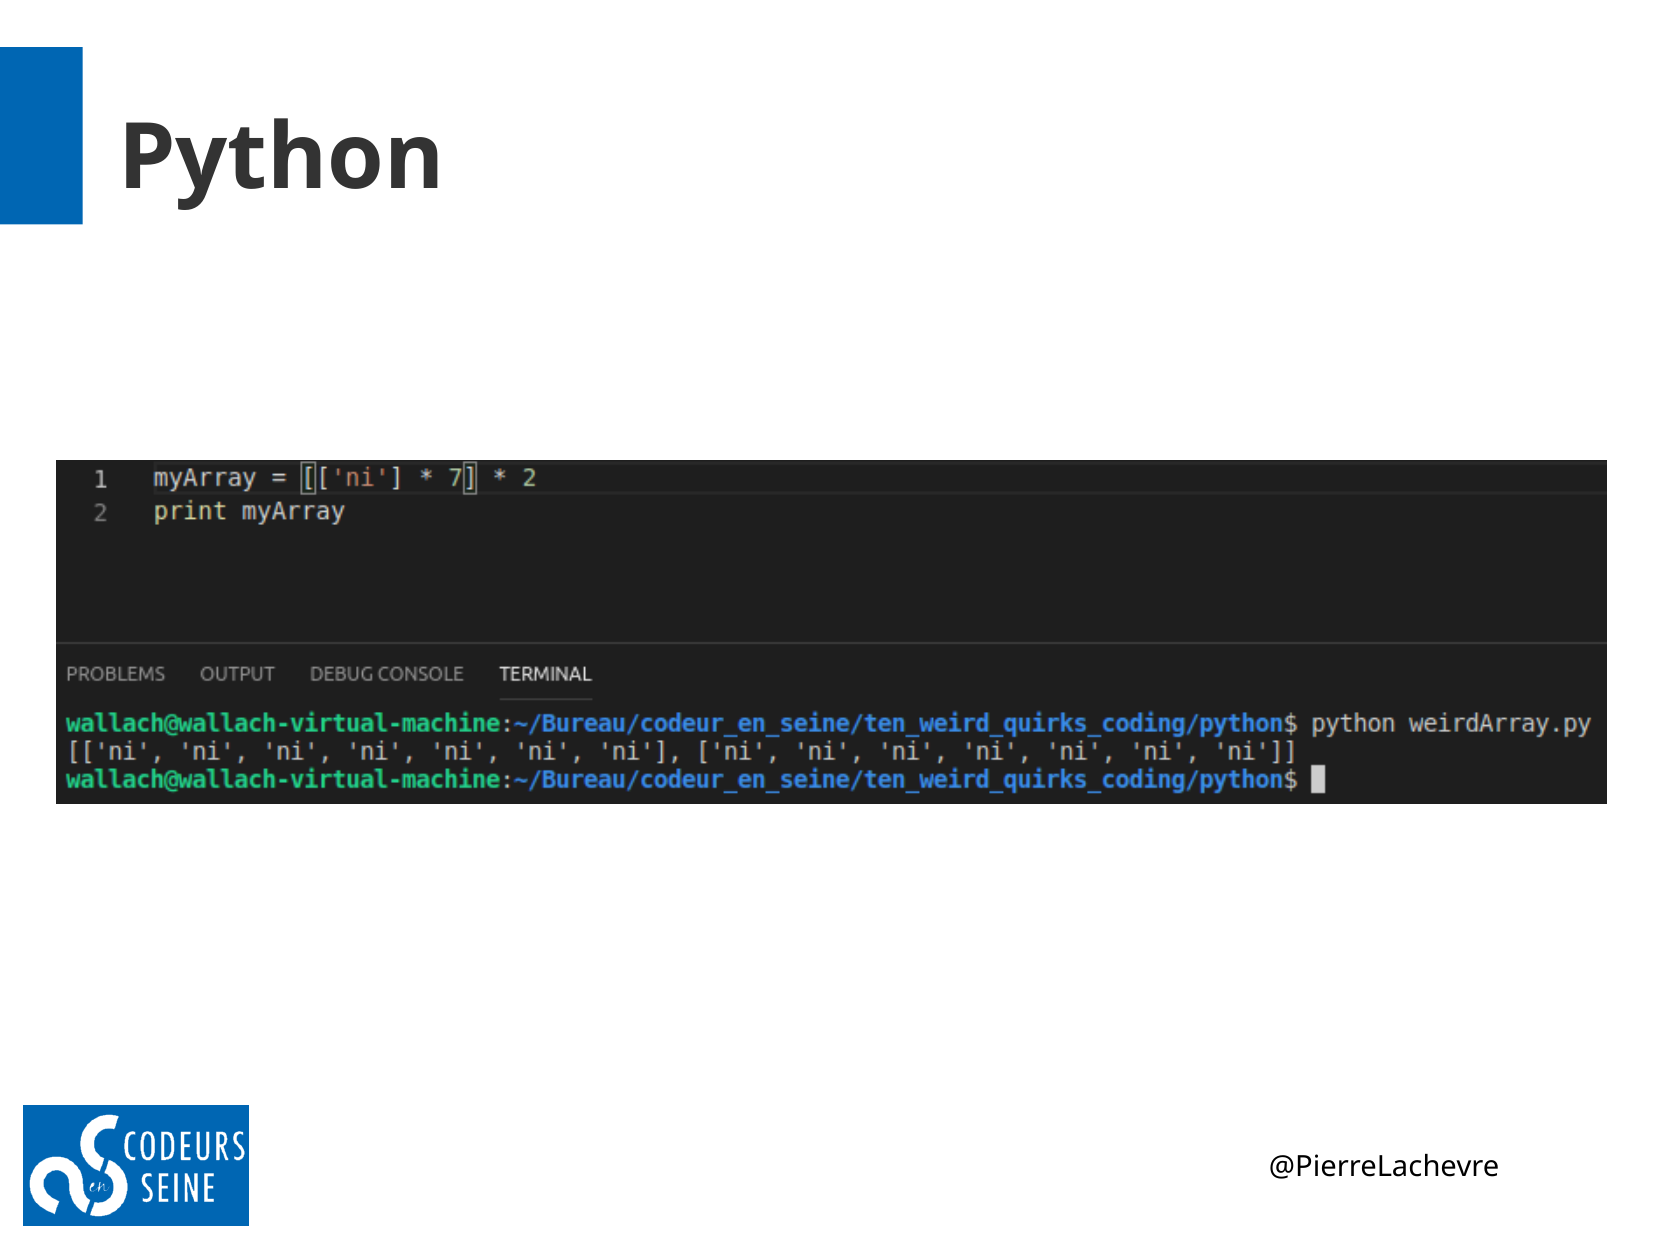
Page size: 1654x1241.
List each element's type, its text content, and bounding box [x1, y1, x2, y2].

picture [23, 1105, 249, 1226]
picture [56, 460, 1607, 804]
title Python [118, 49, 1571, 257]
